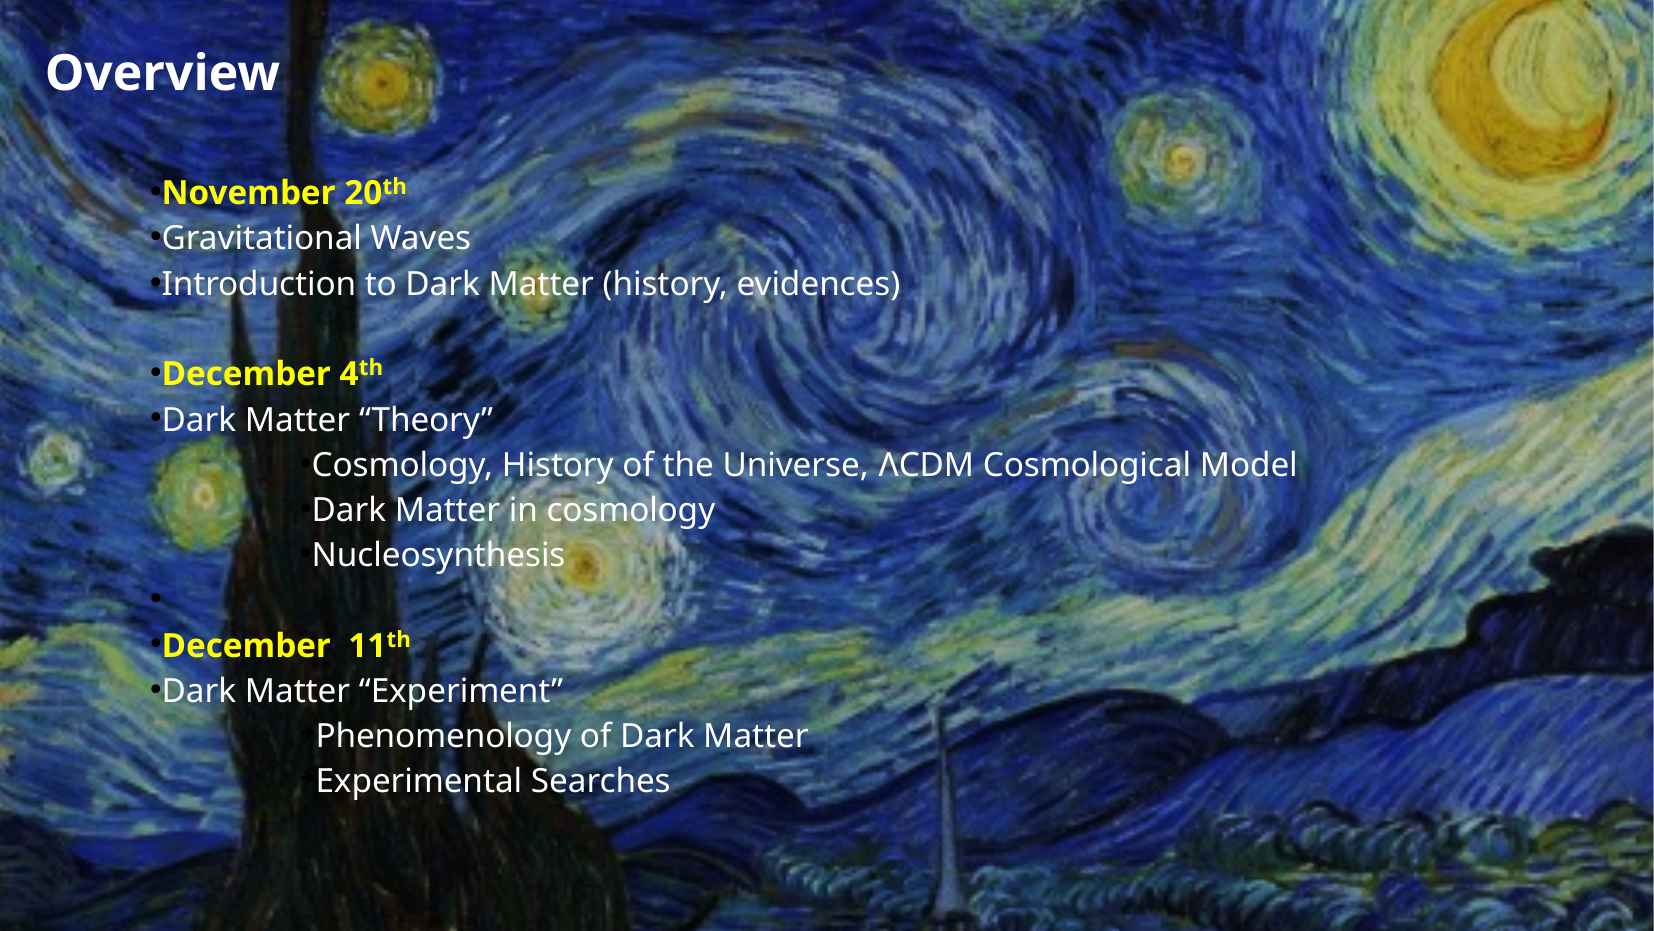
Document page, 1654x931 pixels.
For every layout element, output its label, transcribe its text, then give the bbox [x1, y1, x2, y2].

text_box Overview [30, 30, 1621, 116]
text_box November 20th Gravitational Waves Introduction to Dark Matter (history, evidences) December 4th Dark Matter “Theory” Cosmology, History of the Universe, ΛCDM Cosmological Model Dark Matter in cosmology Nucleosynthesis December 11th Dark Matter “Experiment” Phenomenology of Dark Matter Experimental Searches [135, 120, 1486, 836]
picture [0, 0, 1654, 931]
